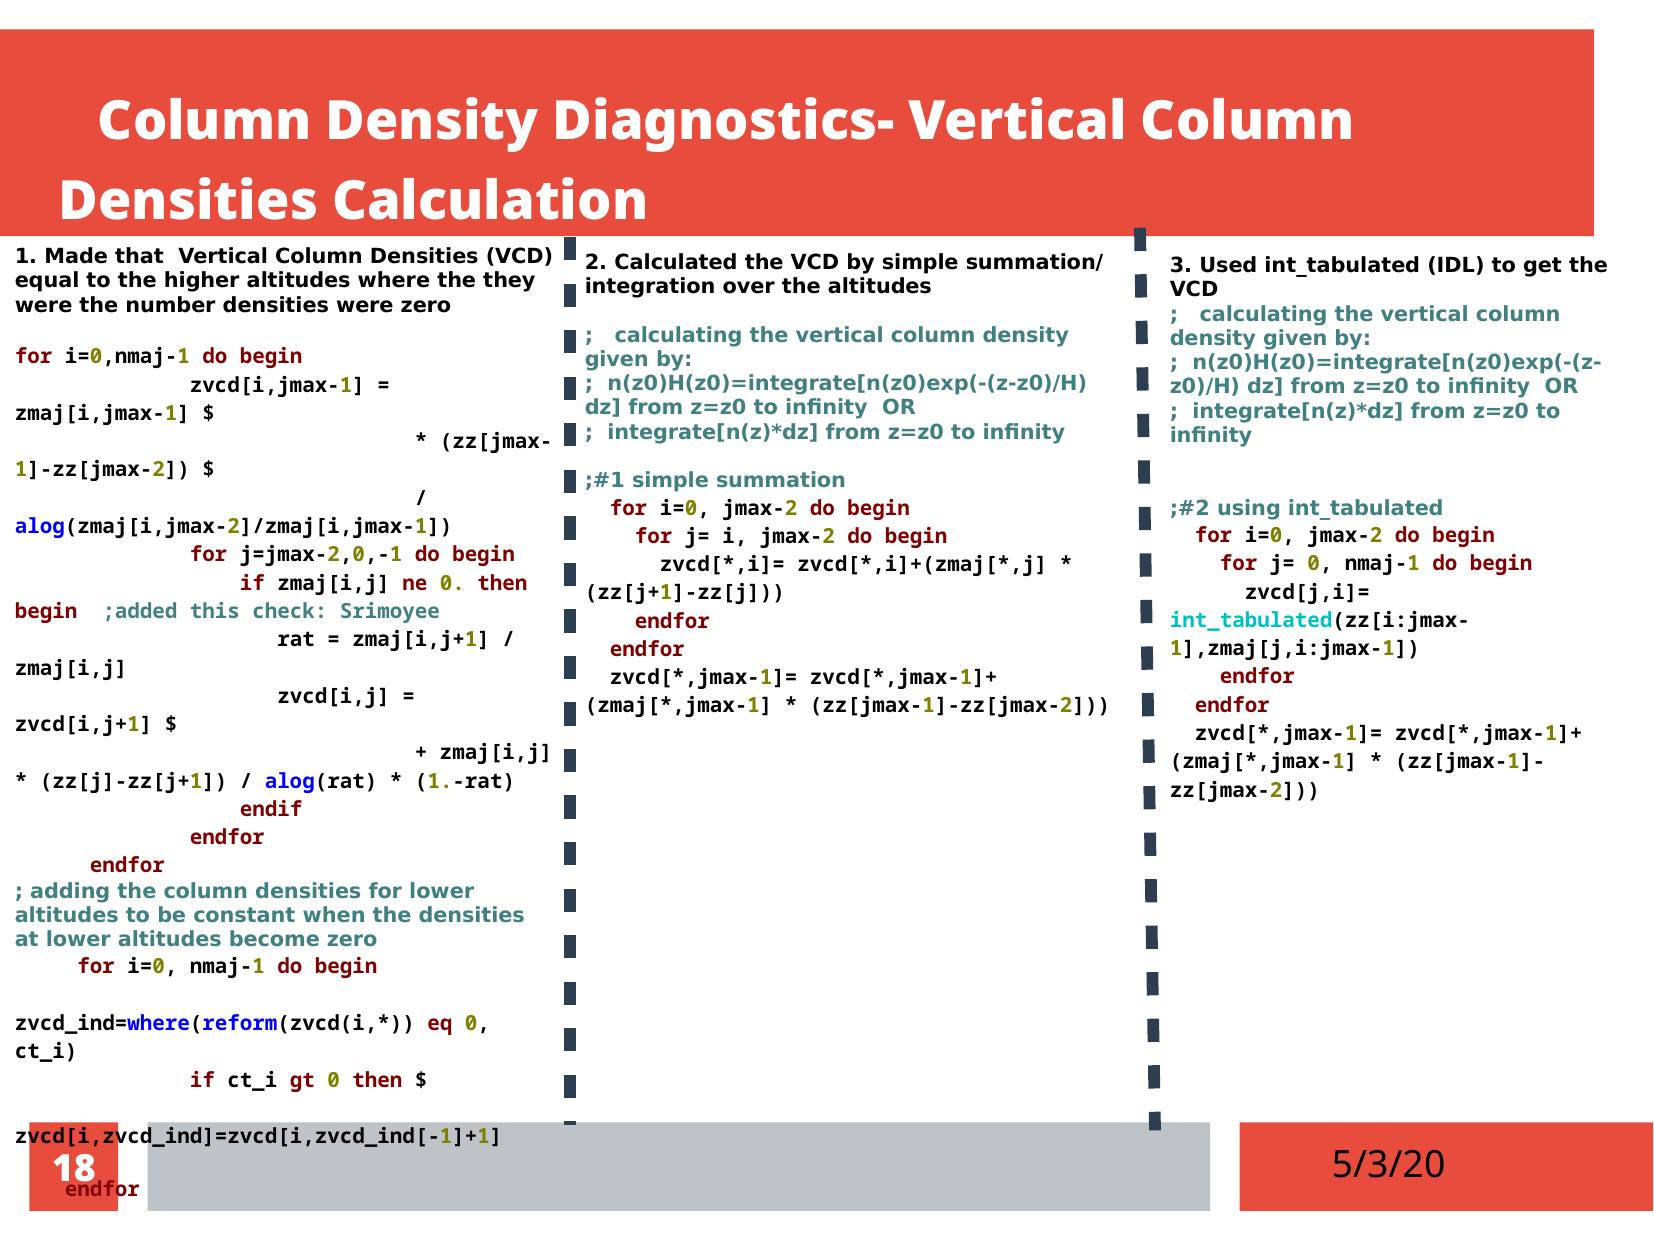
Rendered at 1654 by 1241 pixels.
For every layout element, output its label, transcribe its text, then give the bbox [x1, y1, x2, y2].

text_box 5/3/20 [1316, 1131, 1500, 1201]
text_box 2. Calculated the VCD by simple summation/ integration over the altitudes ; calculating the vertical column density given by: ; n(z0)H(z0)=integrate[n(z0)exp(-(z-z0)/H) dz] from z=z0 to infinity OR ; integrate[n(z)*dz] from z=z0 to infinity ;#1 simple summation for i=0, jmax-2 do begin for j= i, jmax-2 do begin zvcd[*,i]= zvcd[*,i]+(zmaj[*,j] * (zz[j+1]-zz[j])) endfor endfor zvcd[*,jmax-1]= zvcd[*,jmax-1]+(zmaj[*,jmax-1] * (zz[jmax-1]-zz[jmax-2])) [570, 242, 1126, 1141]
text_box [180, 435, 210, 494]
text_box 3. Used int_tabulated (IDL) to get the VCD ; calculating the vertical column density given by: ; n(z0)H(z0)=integrate[n(z0)exp(-(z-z0)/H) dz] from z=z0 to infinity OR ; integrate[n(z)*dz] from z=z0 to infinity ;#2 using int_tabulated for i=0, jmax-2 do begin for j= 0, nmaj-1 do begin zvcd[j,i]= int_tabulated(zz[i:jmax-1],zmaj[j,i:jmax-1]) endfor endfor zvcd[*,jmax-1]= zvcd[*,jmax-1]+(zmaj[*,jmax-1] * (zz[jmax-1]-zz[jmax-2])) [1155, 245, 1653, 1131]
text_box 1. Made that Vertical Column Densities (VCD) equal to the higher altitudes where the they were the number densities were zero for i=0,nmaj-1 do begin zvcd[i,jmax-1] = zmaj[i,jmax-1] $ * (zz[jmax-1]-zz[jmax-2]) $ / alog(zmaj[i,jmax-2]/zmaj[i,jmax-1]) for j=jmax-2,0,-1 do begin if zmaj[i,j] ne 0. then begin ;added this check: Srimoyee rat = zmaj[i,j+1] / zmaj[i,j] zvcd[i,j] = zvcd[i,j+1] $ + zmaj[i,j] * (zz[j]-zz[j+1]) / alog(rat) * (1.-rat) endif endfor endfor ; adding the column densities for lower altitudes to be constant when the densities at lower altitudes become zero for i=0, nmaj-1 do begin zvcd_ind=where(reform(zvcd(i,*)) eq 0, ct_i) if ct_i gt 0 then $ zvcd[i,zvcd_ind]=zvcd[i,zvcd_ind[-1]+1] endfor [0, 237, 570, 1111]
title Column Density Diagnostics- Vertical Column Densities Calculation [58, 59, 1594, 207]
